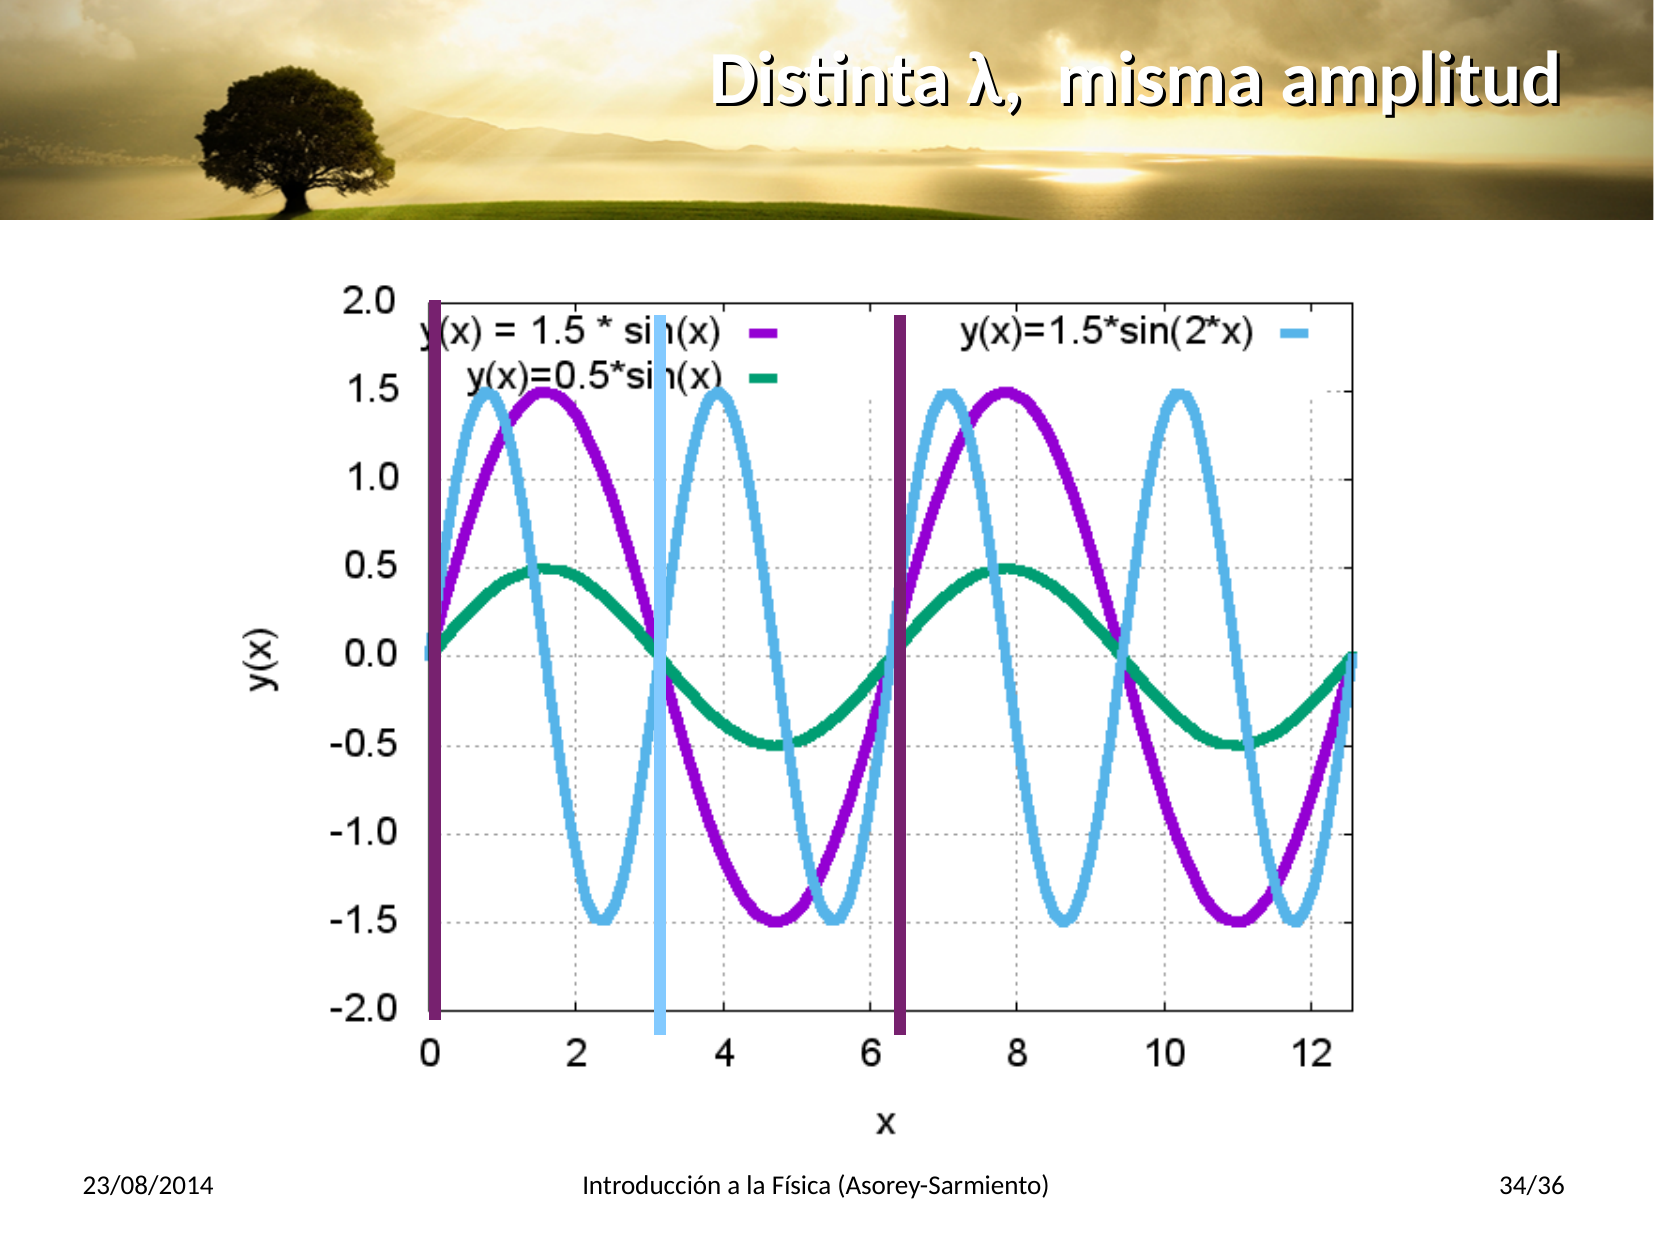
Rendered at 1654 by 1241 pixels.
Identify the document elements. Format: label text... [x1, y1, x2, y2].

picture [0, 0, 1654, 220]
title Distinta λ, misma amplitud [75, 19, 1564, 151]
picture [226, 254, 1427, 1156]
